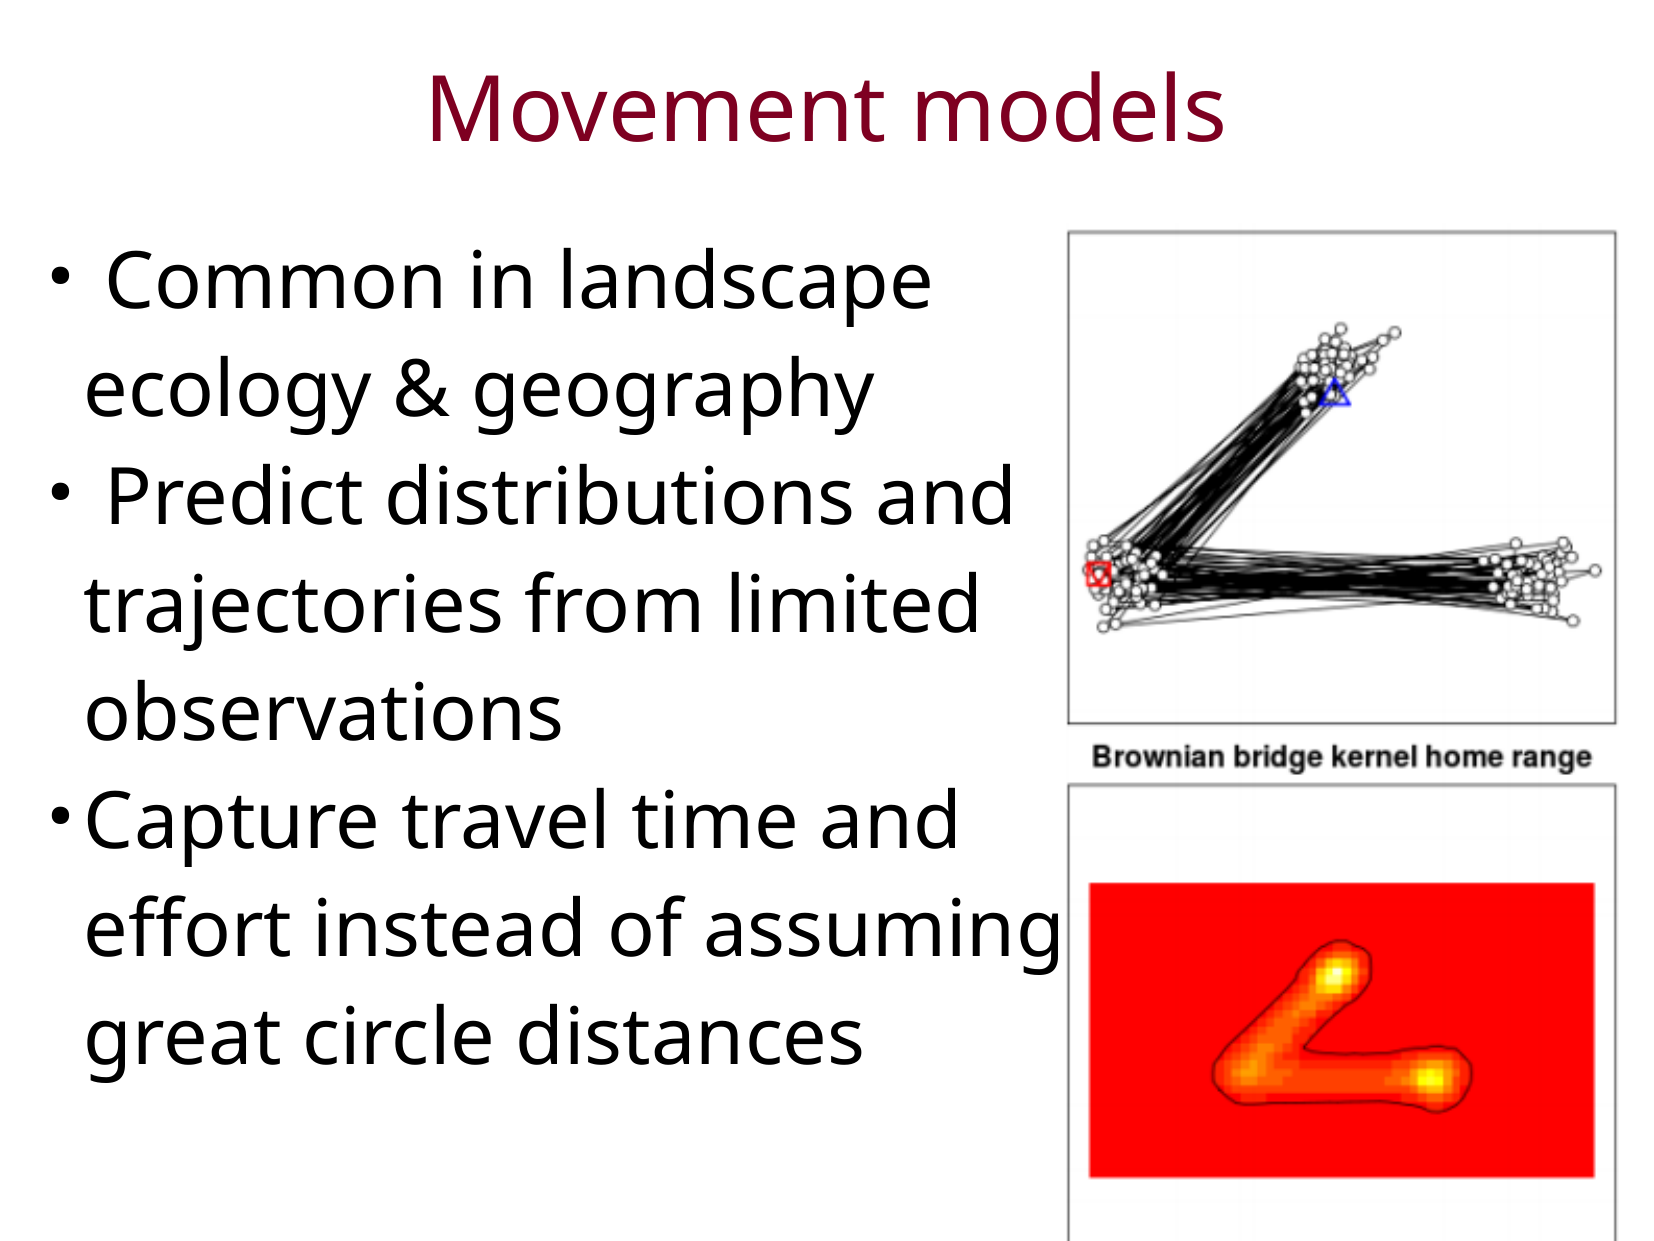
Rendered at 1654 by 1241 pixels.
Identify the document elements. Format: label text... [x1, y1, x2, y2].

picture [1066, 223, 1621, 1241]
text_box Common in landscape ecology & geography Predict distributions and trajectories from limited observations Capture travel time and effort instead of assuming great circle distances [33, 165, 1096, 1241]
title Movement models [82, 2, 1571, 210]
